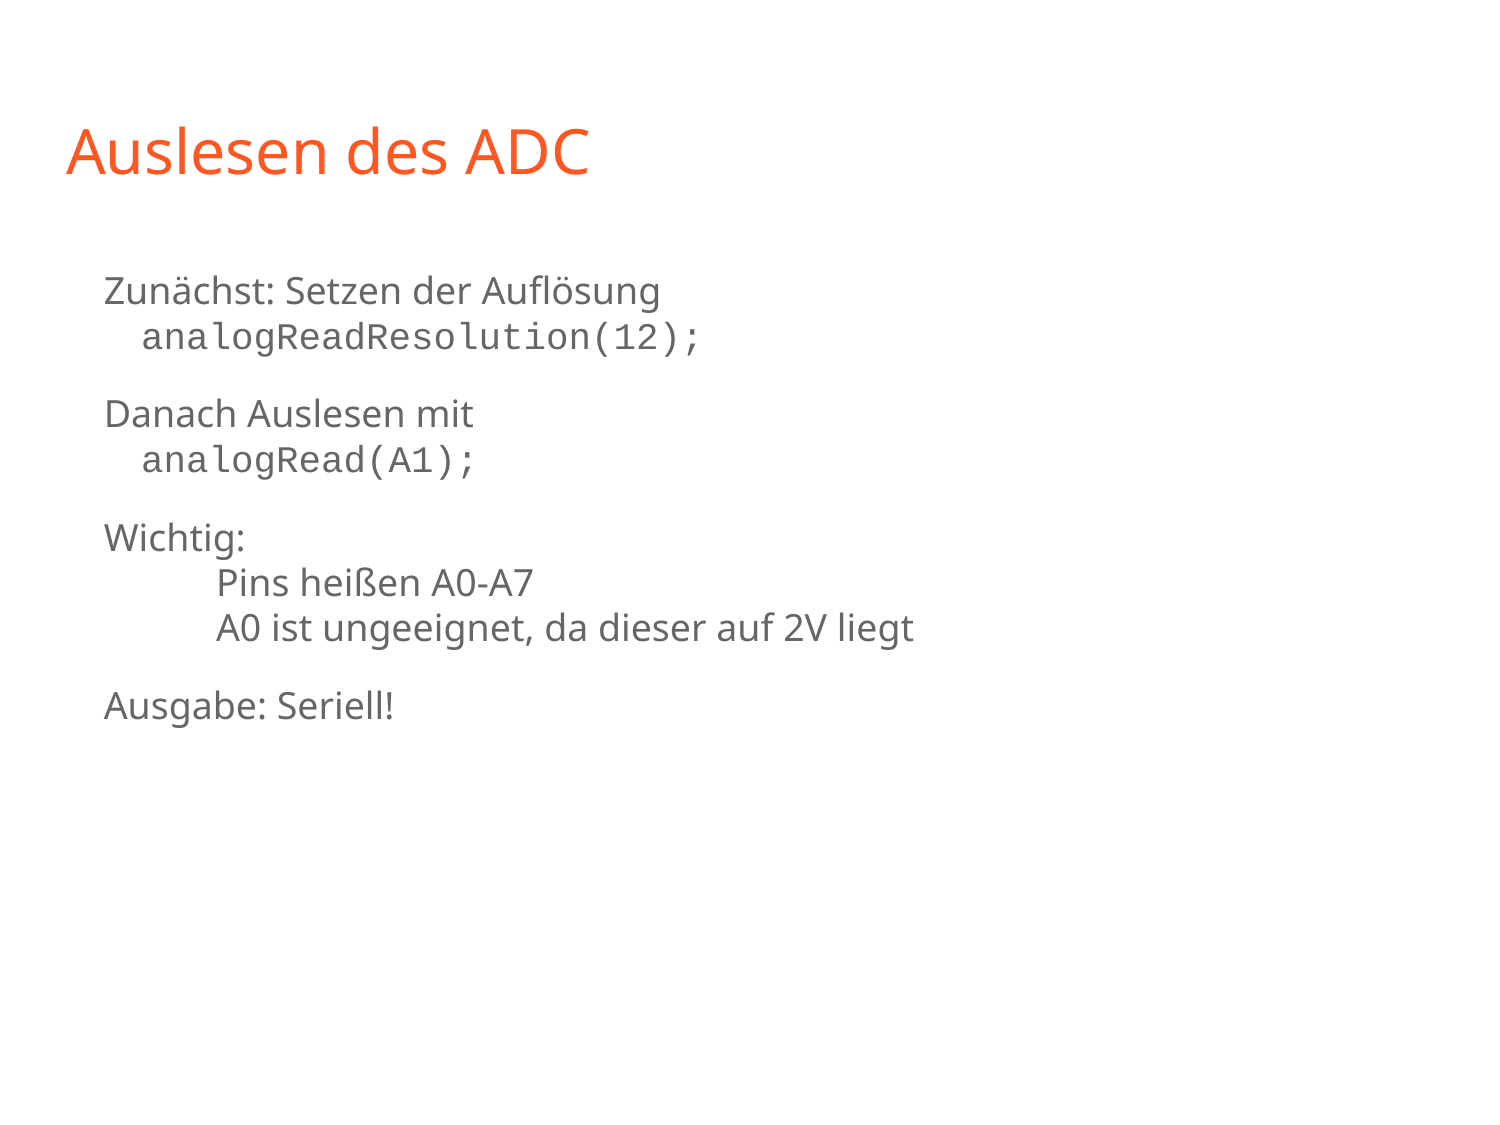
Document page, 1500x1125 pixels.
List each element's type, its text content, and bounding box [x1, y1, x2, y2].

title Auslesen des ADC [51, 97, 1449, 223]
list Zunächst: Setzen der Auflösung analogReadResolution(12); Danach Auslesen mit analogRead(A1); Wichtig: Pins heißen A0-A7 A0 ist ungeeignet, da dieser auf 2V liegt Ausgabe: Seriell! [51, 252, 1449, 1000]
